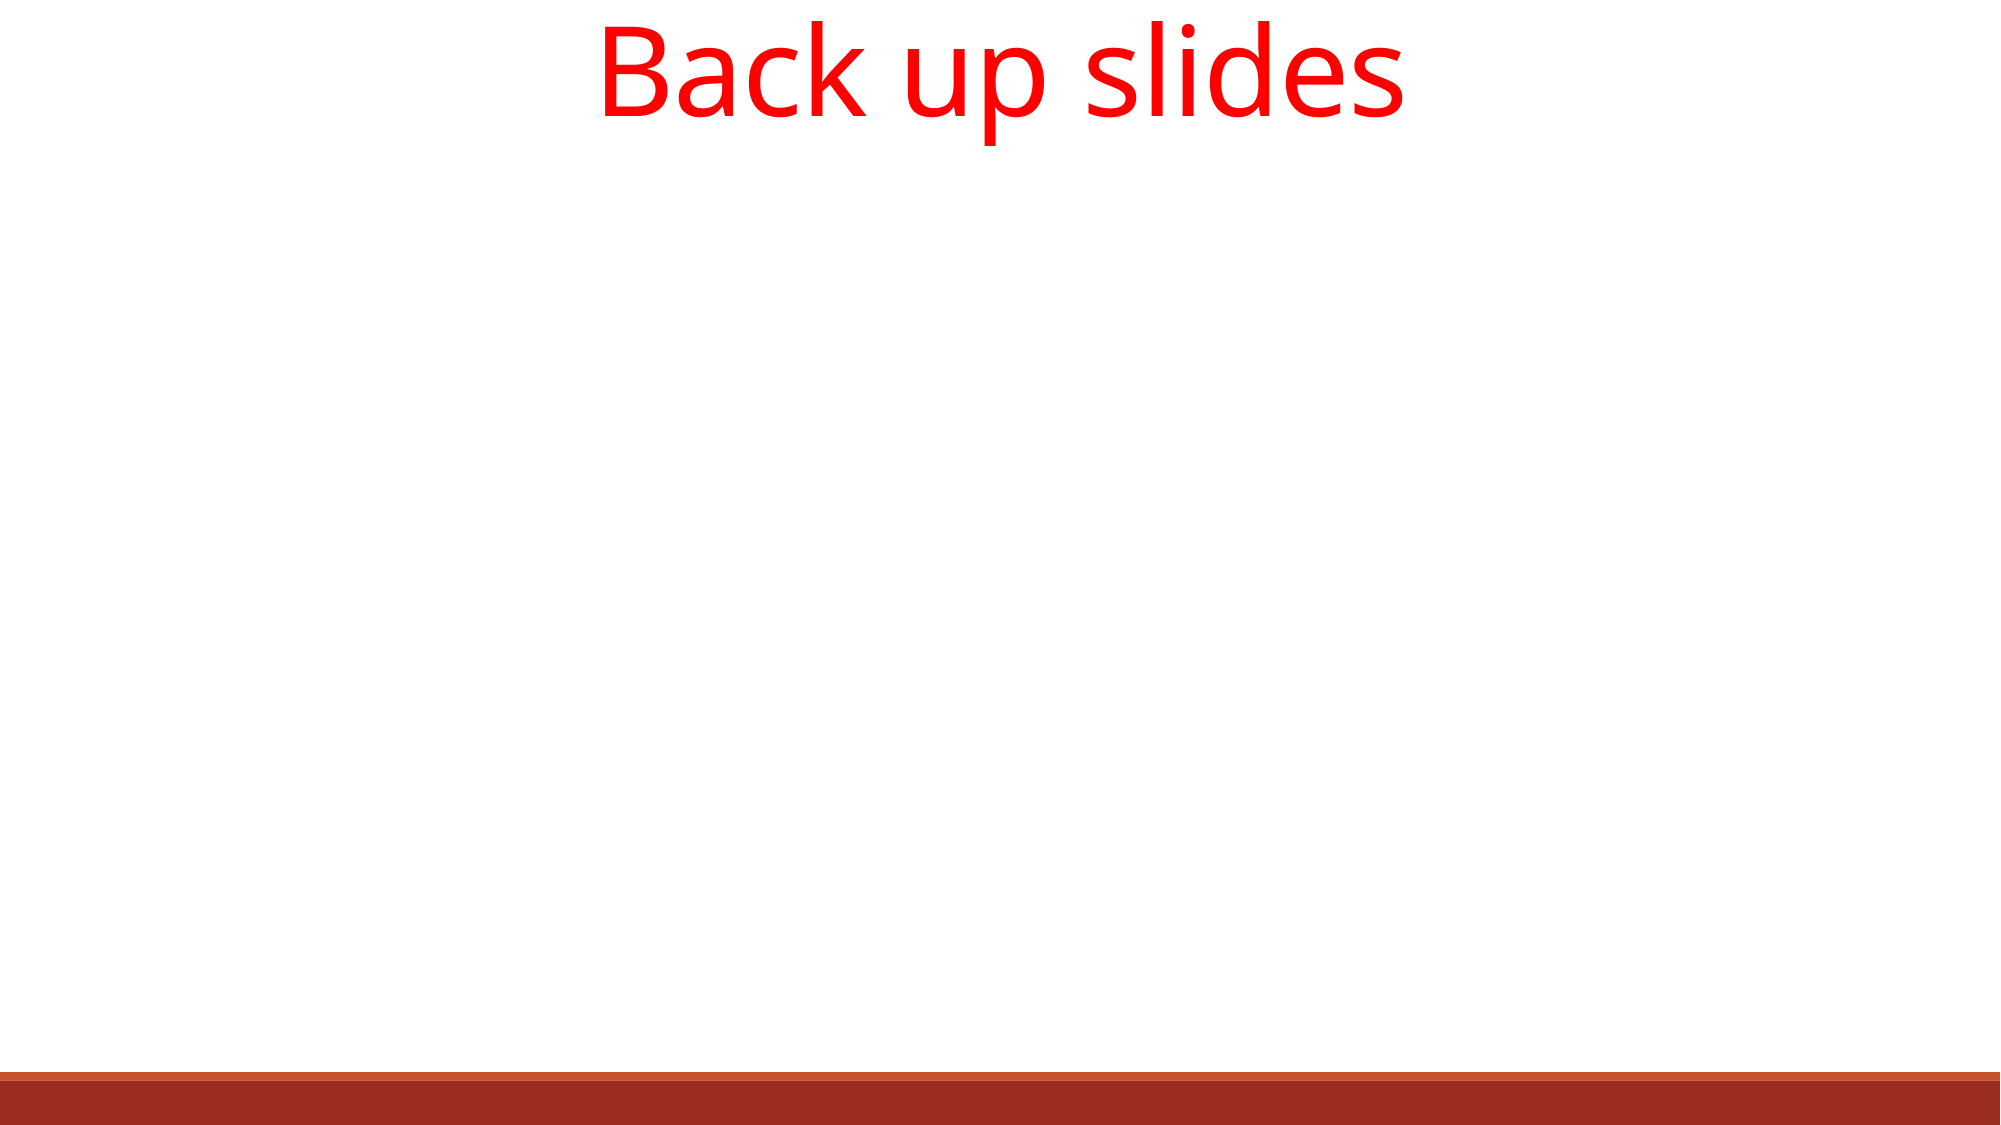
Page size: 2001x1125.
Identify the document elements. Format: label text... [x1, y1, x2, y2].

text_box Back up slides [566, 0, 1434, 180]
text_box [0, 1072, 2000, 1125]
